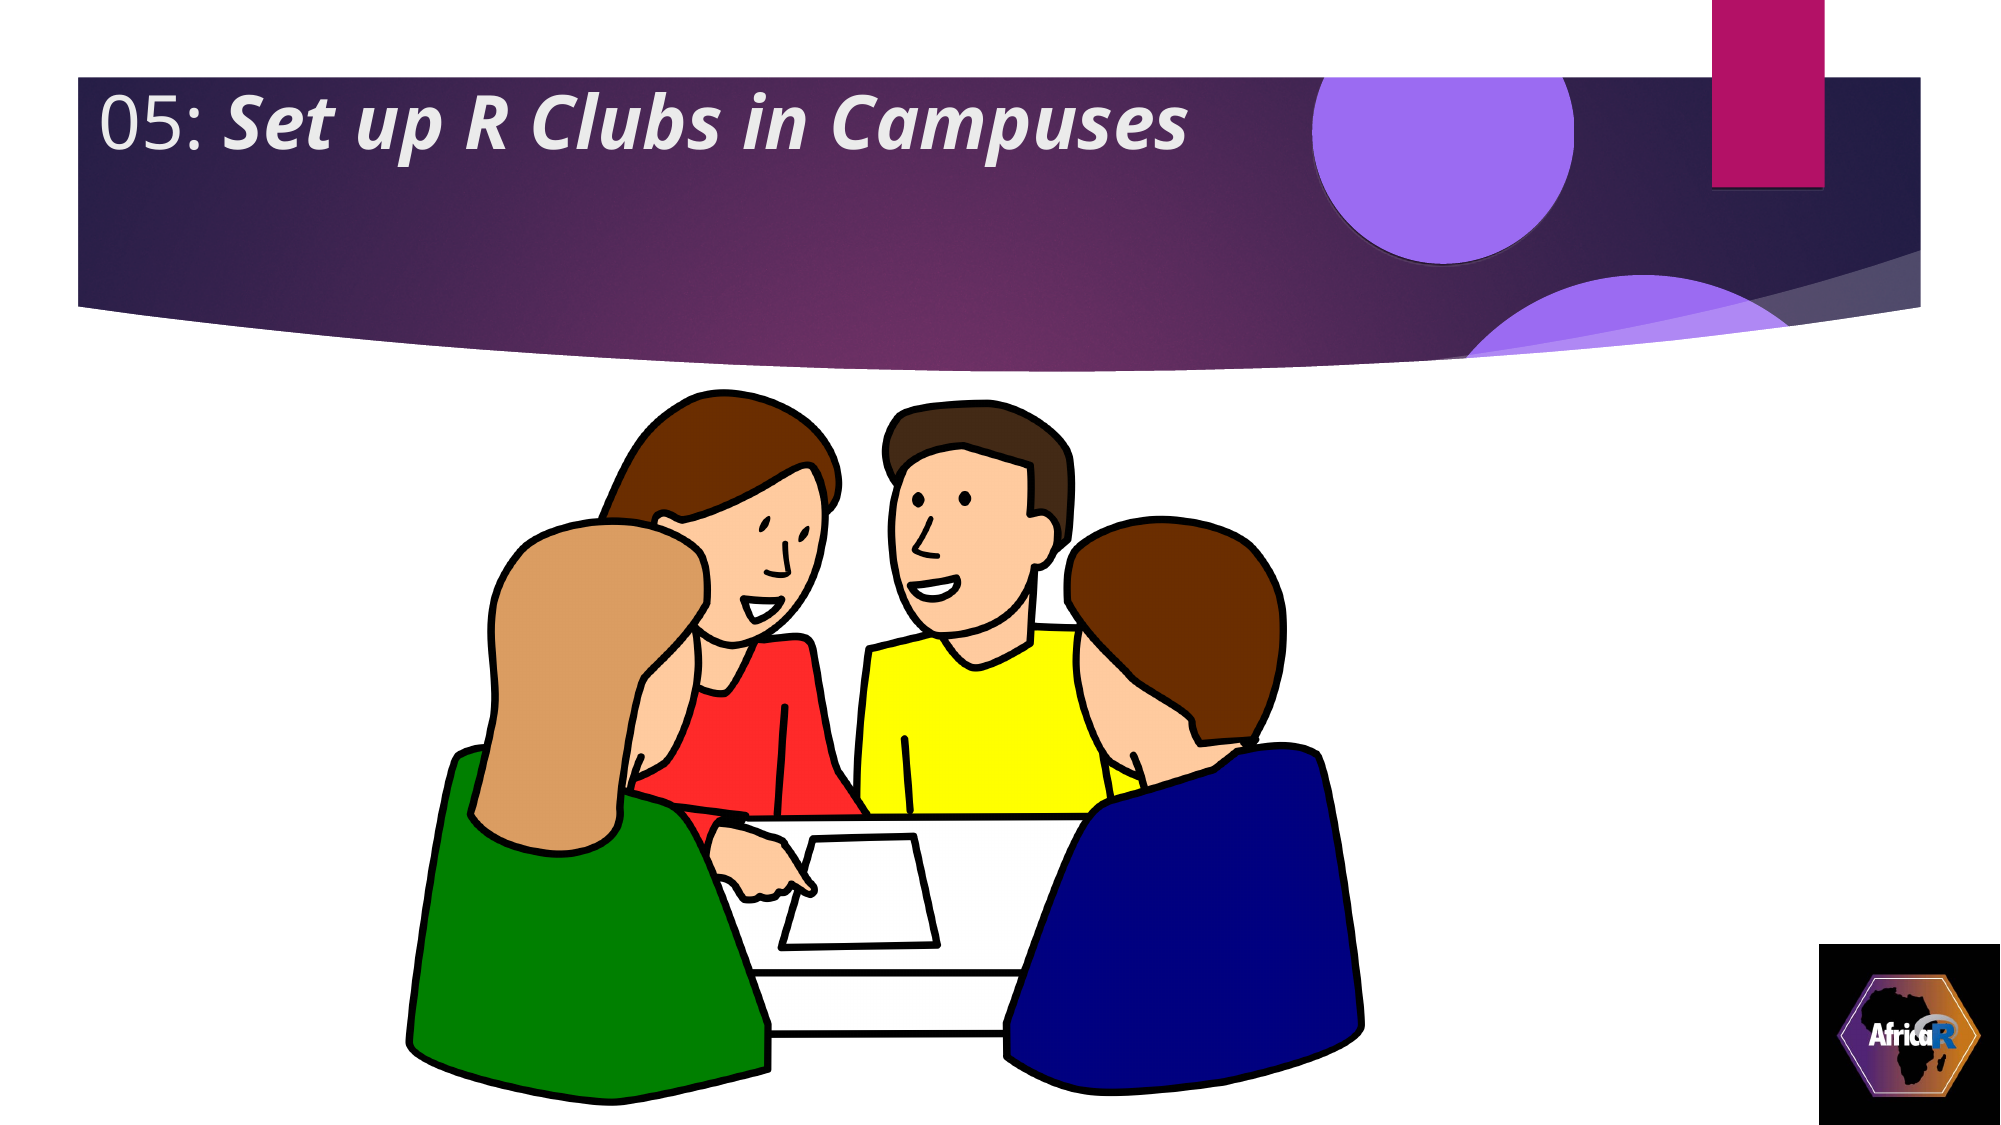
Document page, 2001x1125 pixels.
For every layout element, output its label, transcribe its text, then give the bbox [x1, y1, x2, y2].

picture [1819, 944, 2000, 1125]
text_box 05: Set up R Clubs in Campuses [83, 74, 1922, 300]
picture [405, 389, 1365, 1106]
picture [79, 78, 1536, 371]
